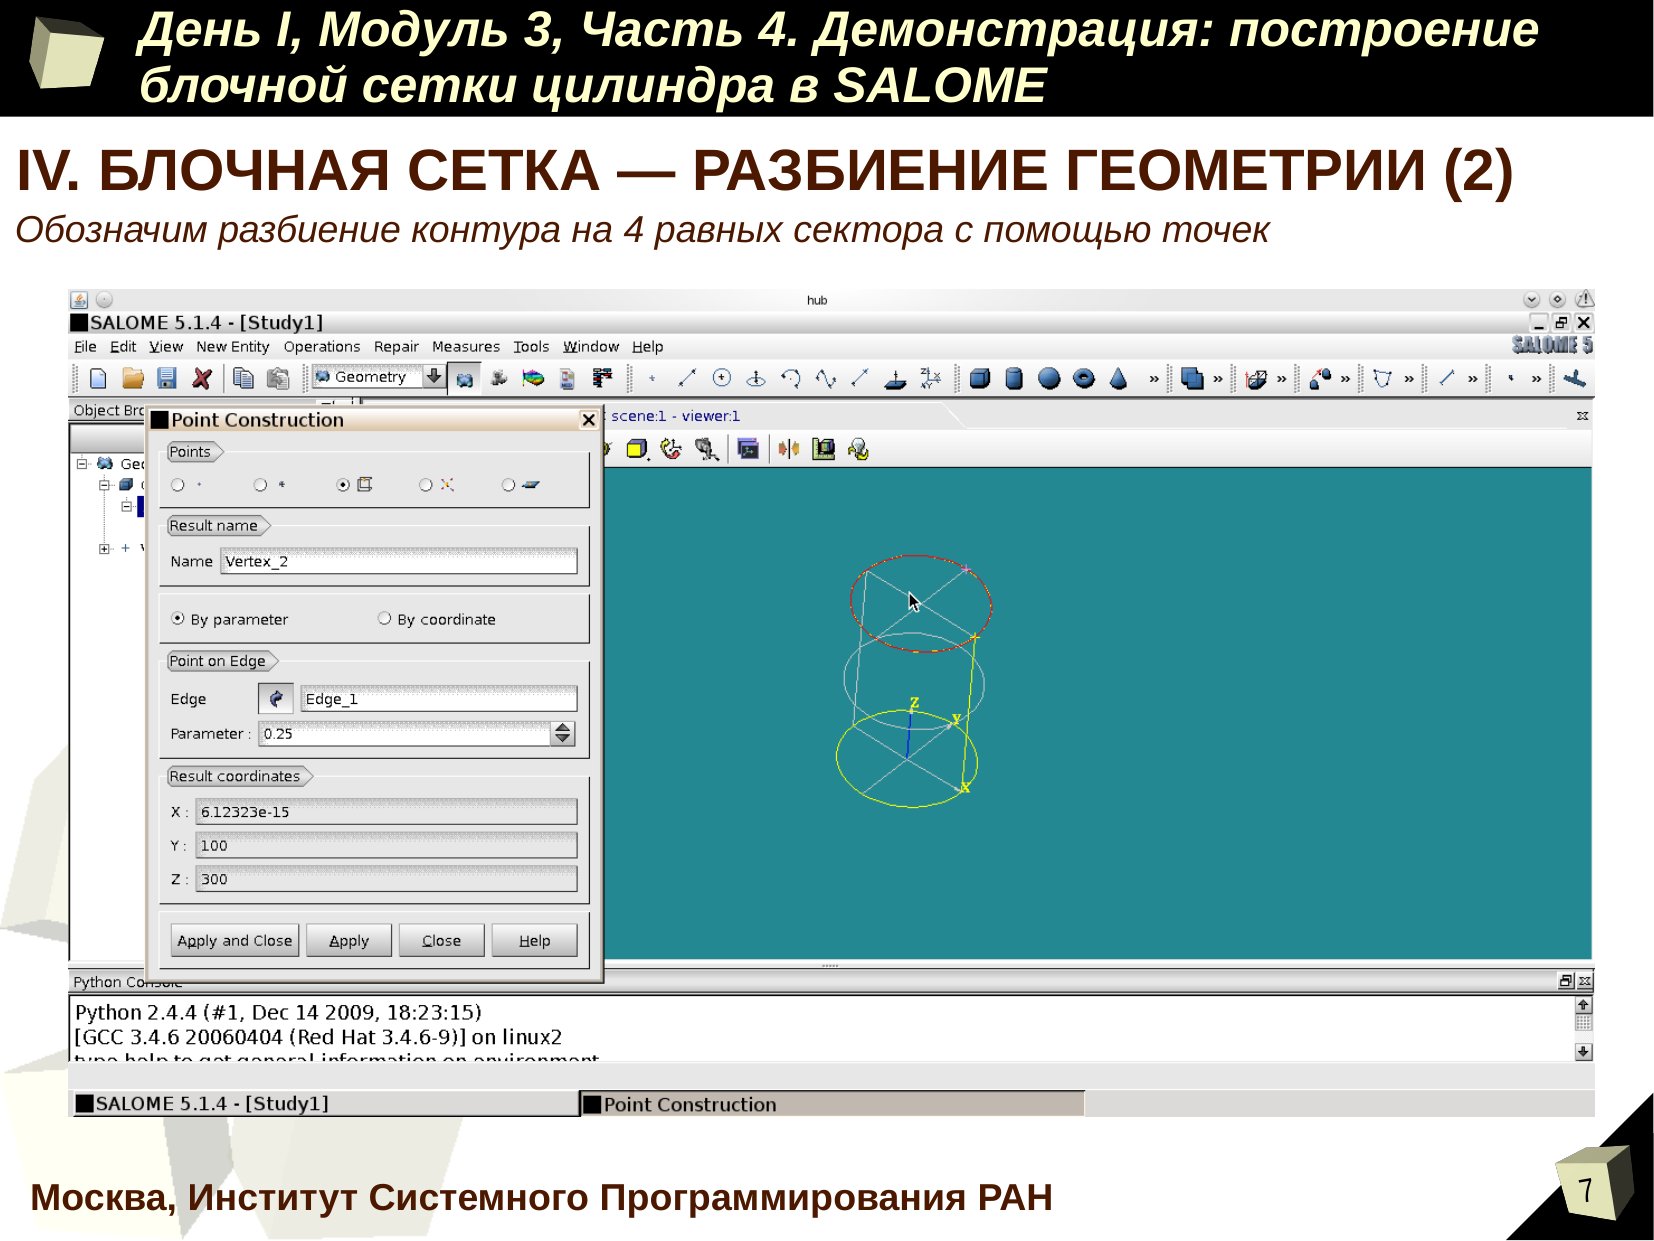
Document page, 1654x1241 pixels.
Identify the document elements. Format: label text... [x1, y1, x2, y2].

picture [0, 289, 1595, 1241]
text_box IV. БЛОЧНАЯ СЕТКА — РАЗБИЕНИЕ ГЕОМЕТРИИ (2) [1, 130, 1654, 210]
text_box Обозначим разбиение контура на 4 равных сектора с помощью точек [0, 200, 1654, 258]
picture [464, 1193, 472, 1198]
